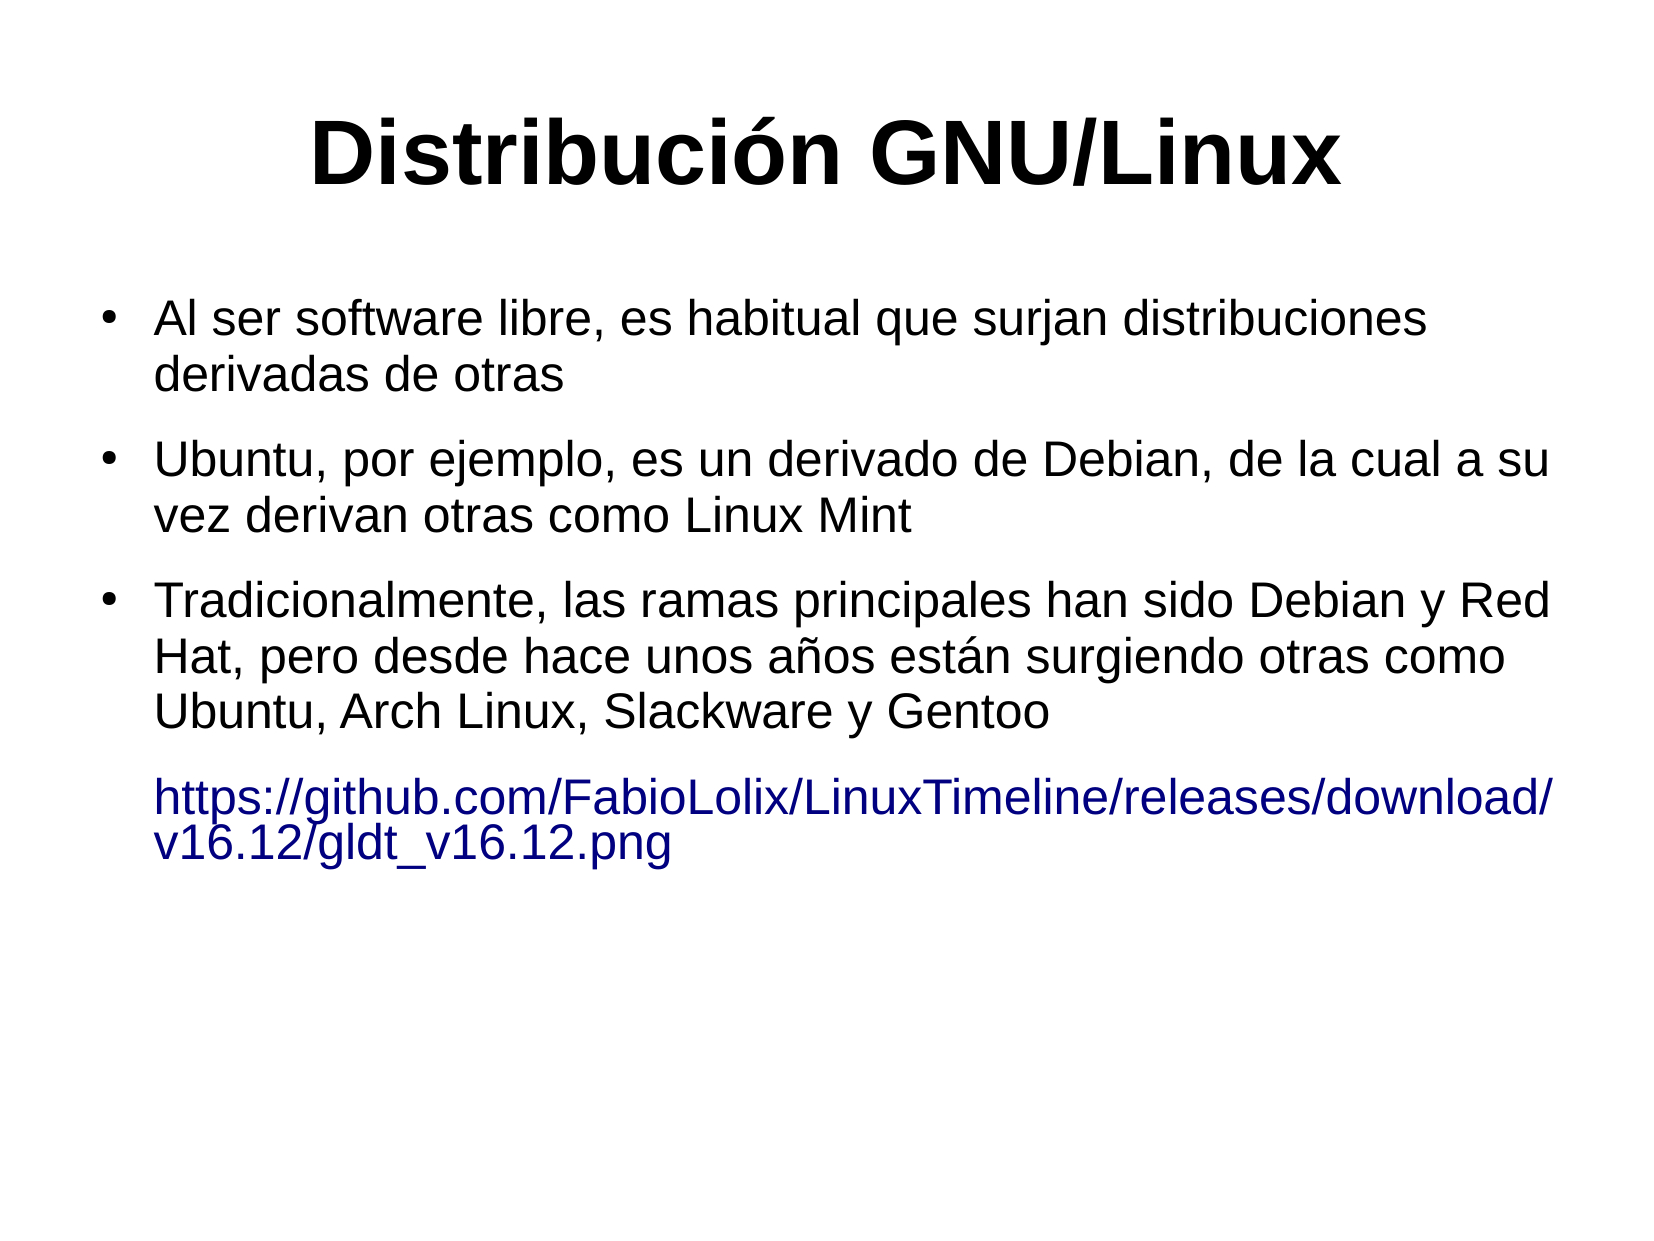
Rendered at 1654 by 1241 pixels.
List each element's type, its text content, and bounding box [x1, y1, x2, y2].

list Al ser software libre, es habitual que surjan distribuciones derivadas de otras Ubuntu, por ejemplo, es un derivado de Debian, de la cual a su vez derivan otras como Linux Mint Tradicionalmente, las ramas principales han sido Debian y Red Hat, pero desde hace unos años están surgiendo otras como Ubuntu, Arch Linux, Slackware y Gentoo https://github.com/FabioLolix/LinuxTimeline/releases/download/v16.12/gldt_v16.12.png [82, 290, 1571, 1010]
title Distribución GNU/Linux [82, 49, 1571, 257]
